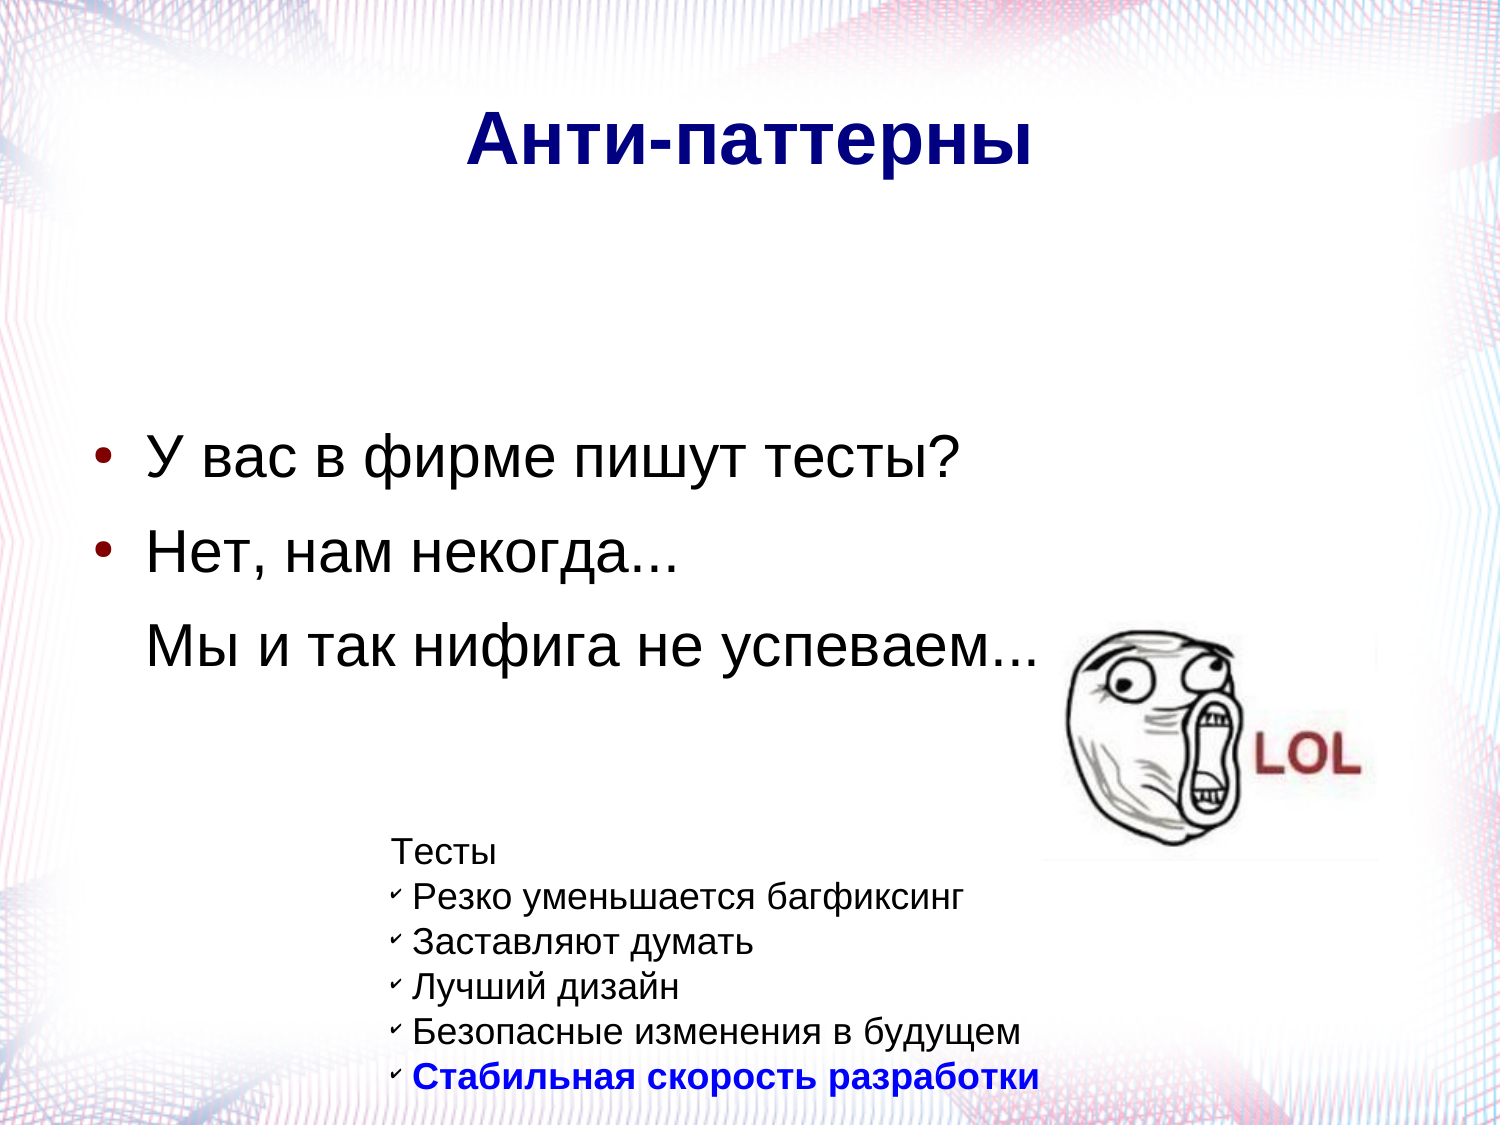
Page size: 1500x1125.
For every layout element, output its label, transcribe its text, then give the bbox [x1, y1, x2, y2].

list У вас в фирме пишут тесты? Нет, нам некогда... Мы и так нифига не успеваем... [75, 422, 1425, 865]
title Анти-паттерны [75, 44, 1426, 233]
picture [0, 0, 1500, 1125]
text_box Тесты Резко уменьшается багфиксинг Заставляют думать Лучший дизайн Безопасные изменения в будущем Стабильная скорость разработки [375, 820, 1054, 1105]
